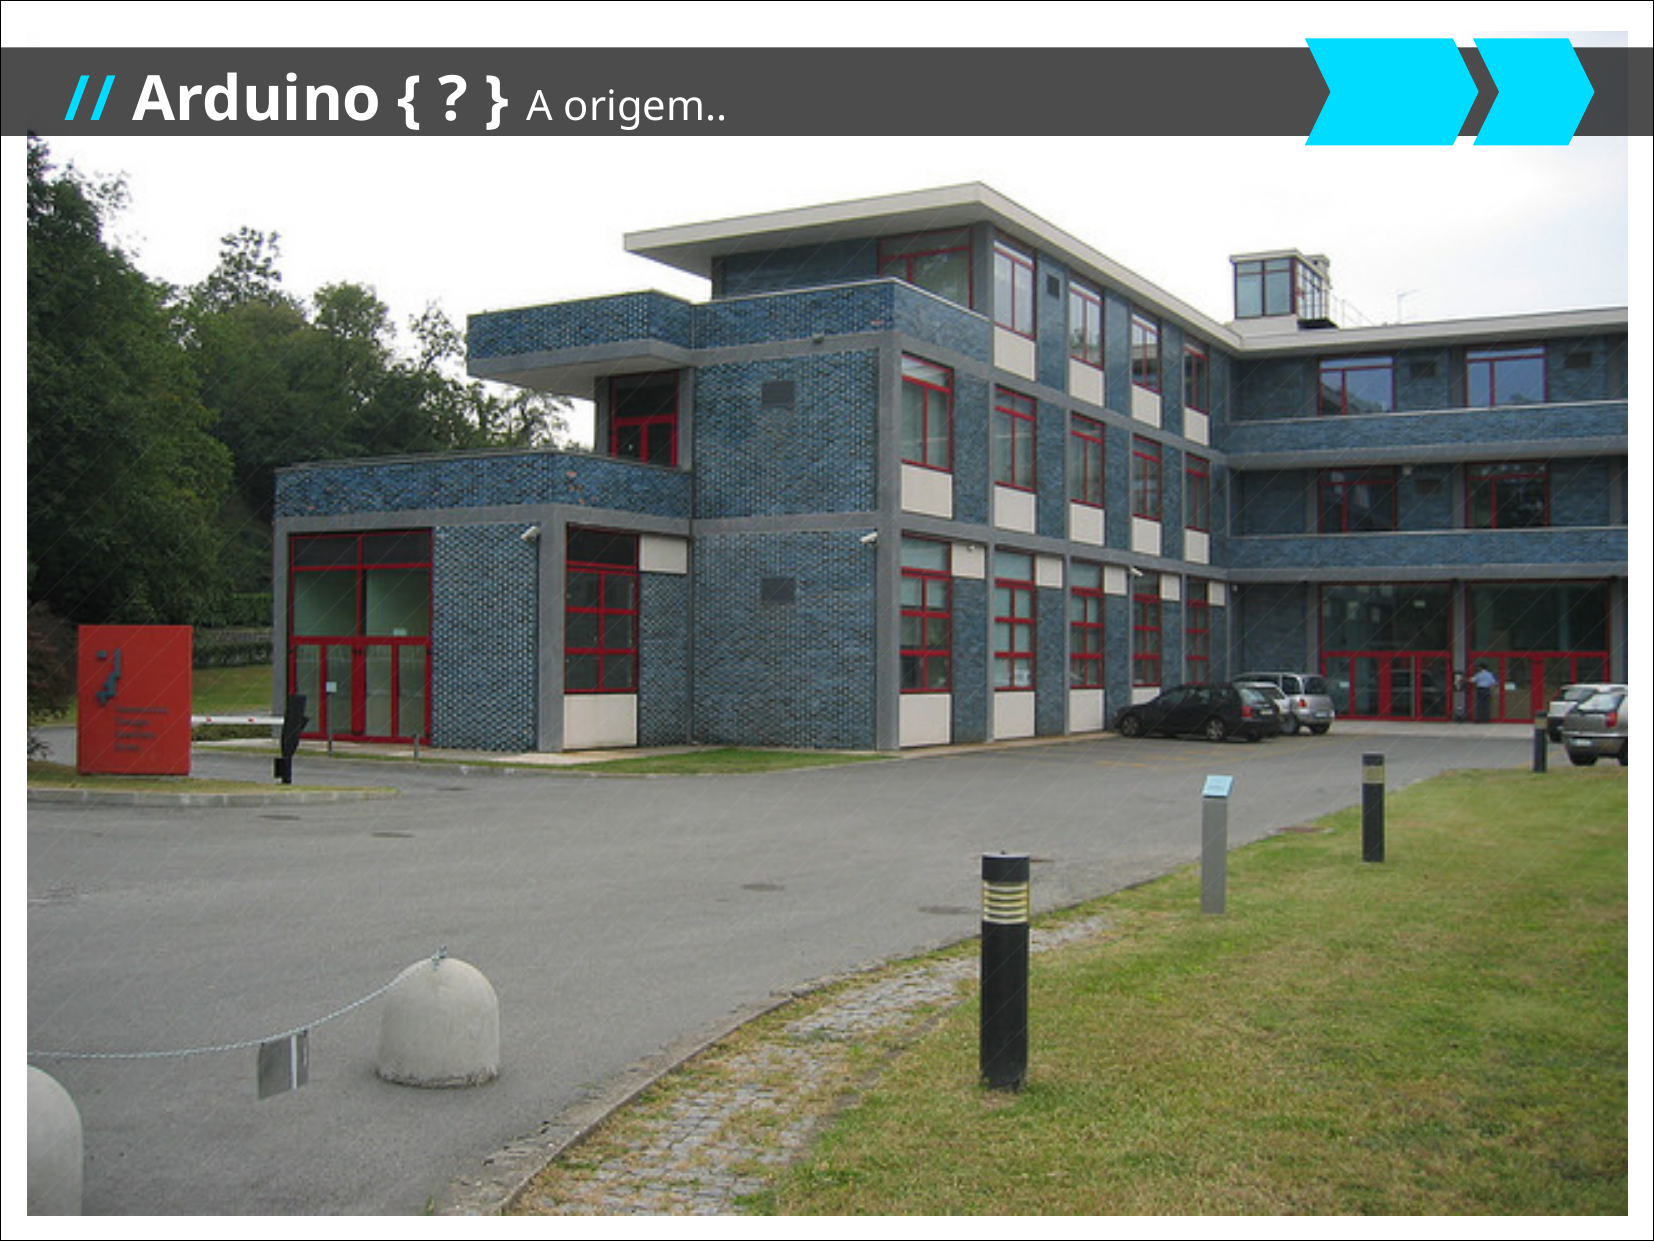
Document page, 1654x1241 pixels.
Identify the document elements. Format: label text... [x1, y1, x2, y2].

text_box // Arduino { ? } A origem.. [49, 32, 769, 144]
text_box [0, 0, 1654, 1241]
